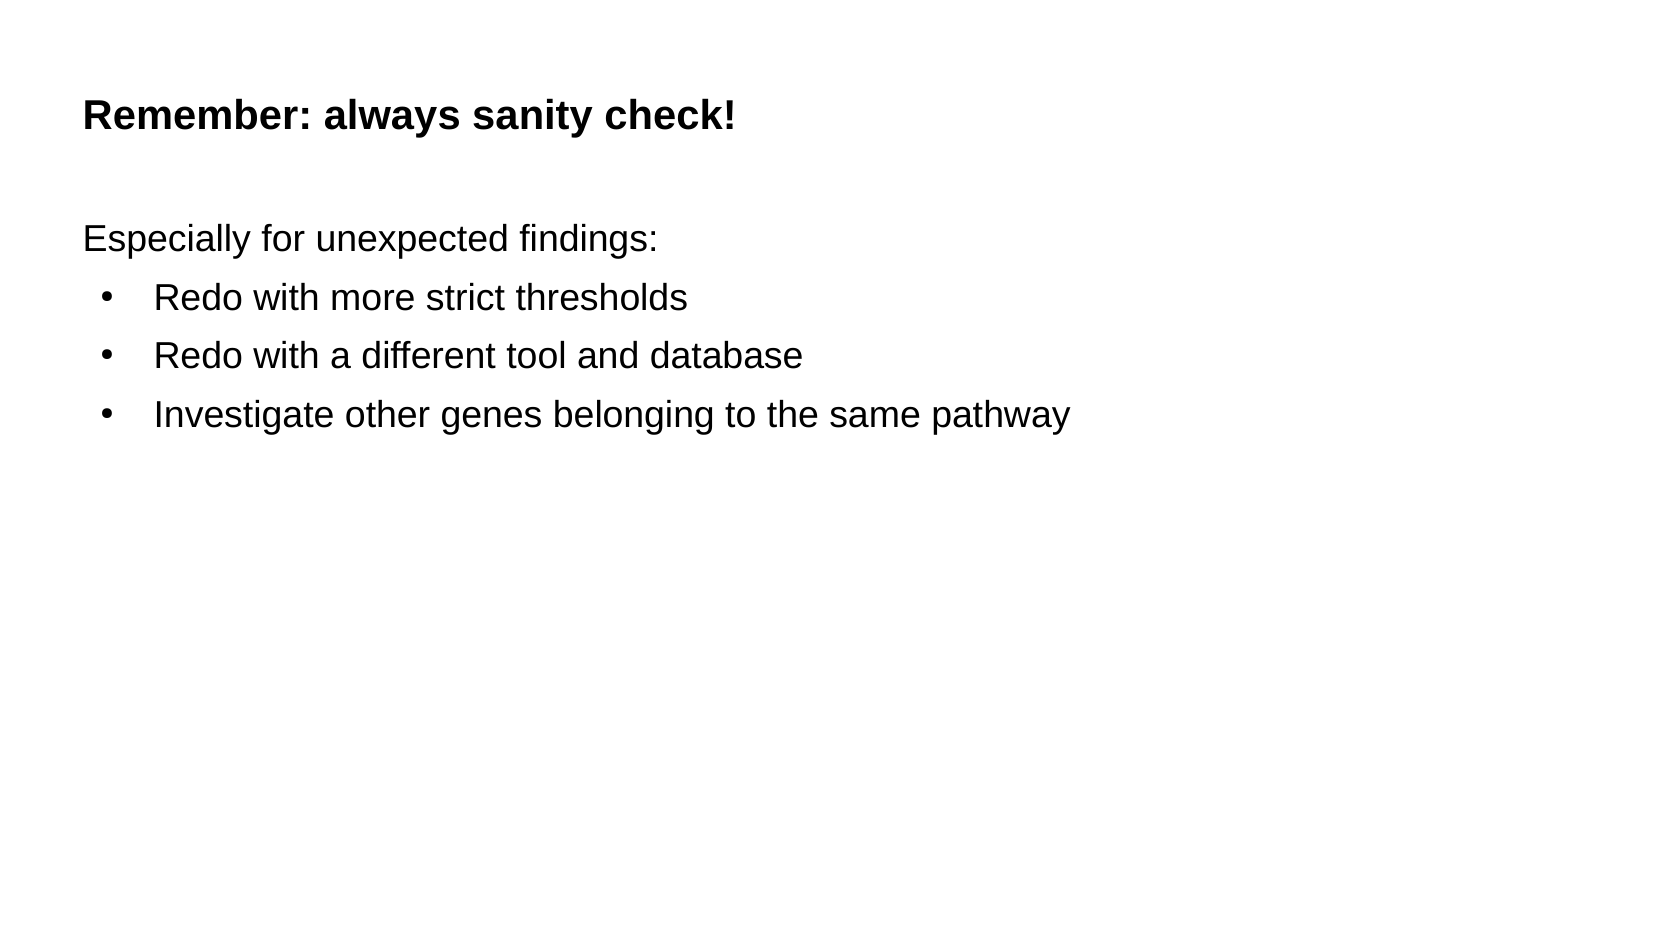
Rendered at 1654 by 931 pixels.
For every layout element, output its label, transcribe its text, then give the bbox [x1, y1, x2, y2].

list Especially for unexpected findings: Redo with more strict thresholds Redo with a different tool and database Investigate other genes belonging to the same pathway [82, 217, 1571, 758]
title Remember: always sanity check! [82, 37, 1571, 193]
